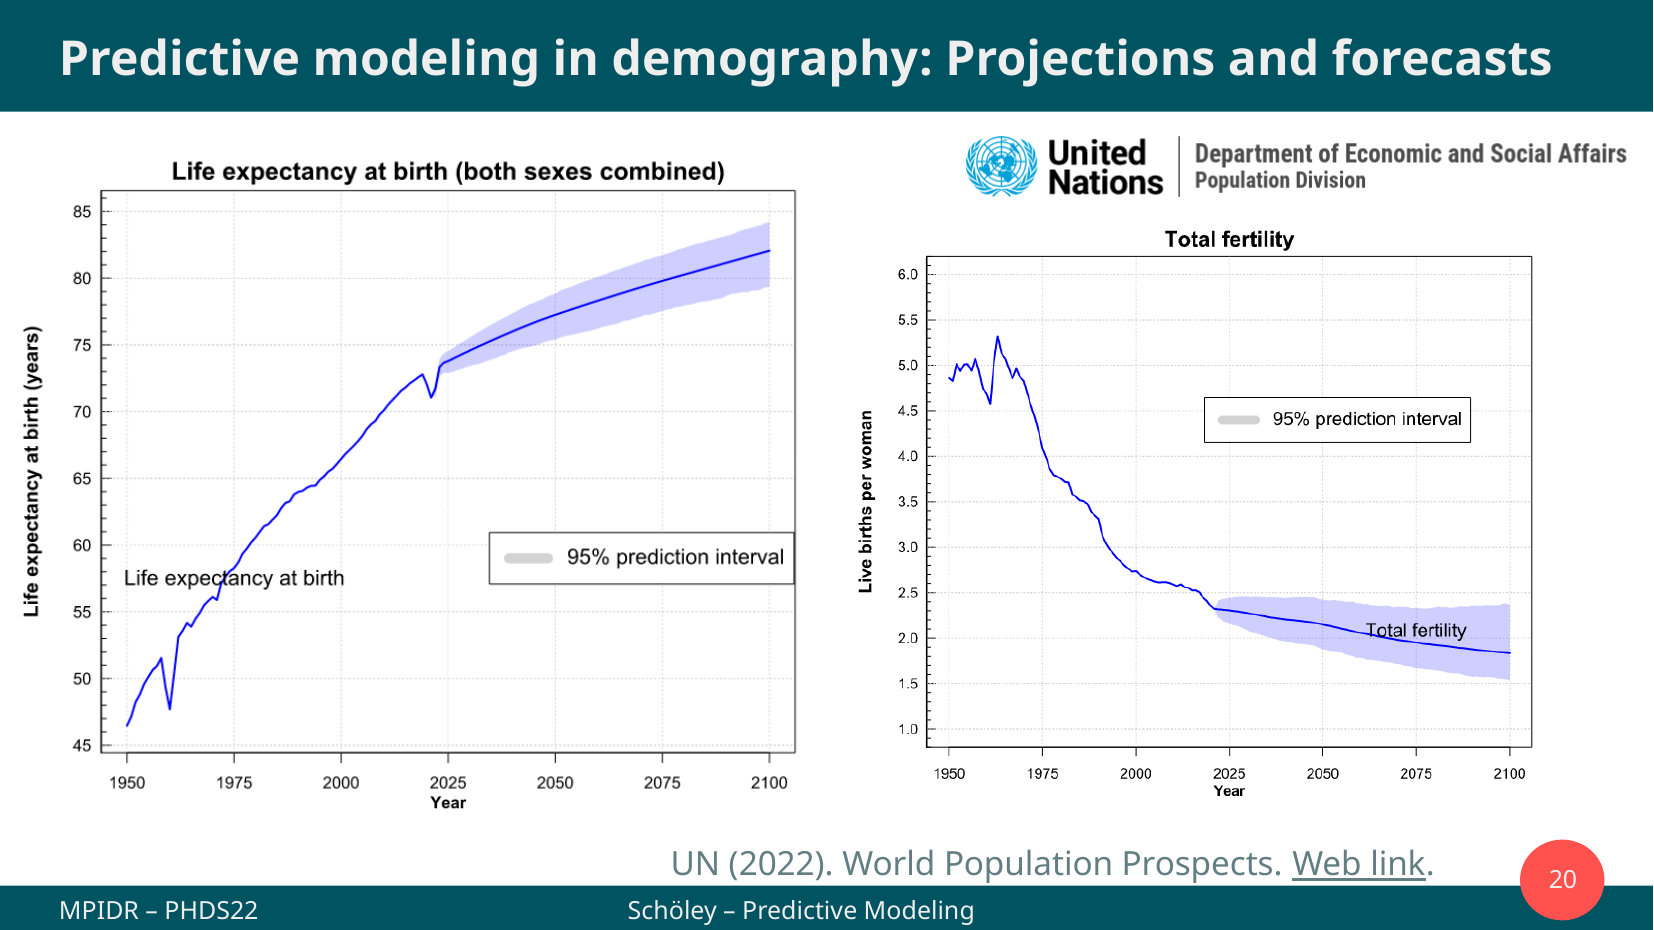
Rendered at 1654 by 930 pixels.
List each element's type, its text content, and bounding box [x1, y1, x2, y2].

text_box UN (2022). World Population Prospects. Web link. [655, 832, 1653, 887]
picture [955, 116, 1639, 216]
picture [857, 221, 1549, 816]
title Predictive modeling in demography: Projections and forecasts [58, 0, 1594, 117]
picture [22, 151, 815, 833]
